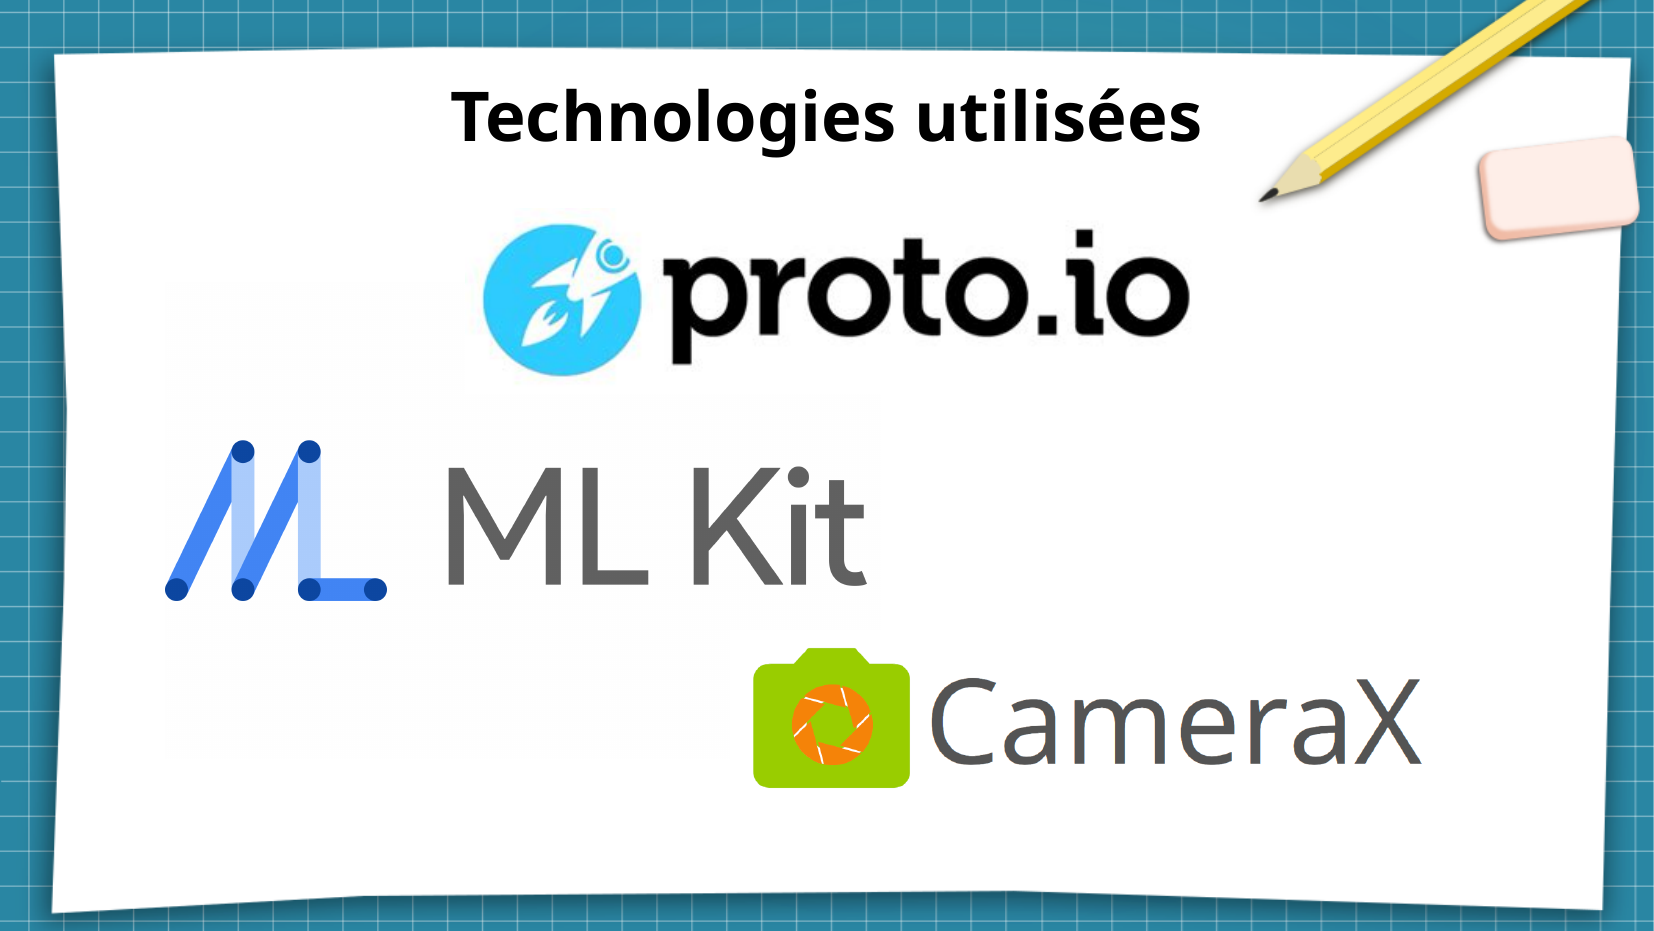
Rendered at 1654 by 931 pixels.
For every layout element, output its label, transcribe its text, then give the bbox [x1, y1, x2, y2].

title Technologies utilisées [82, 37, 1571, 193]
picture [0, 0, 1654, 931]
